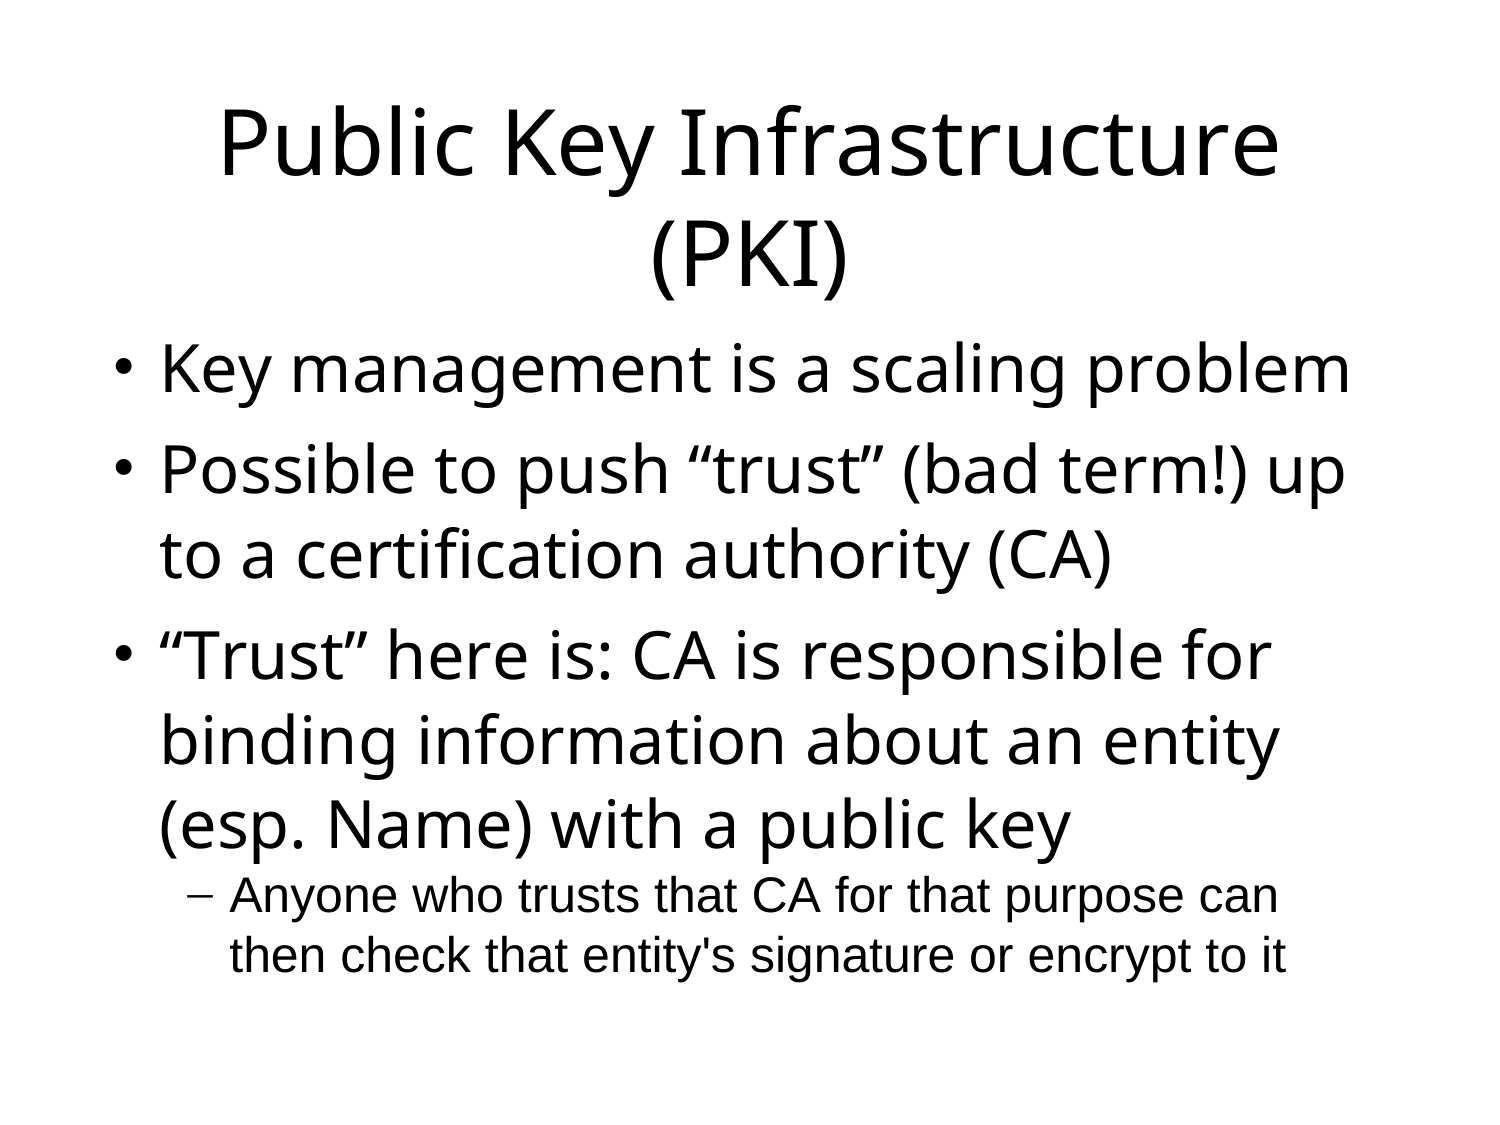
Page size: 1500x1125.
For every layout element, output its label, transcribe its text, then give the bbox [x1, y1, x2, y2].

text_box Public Key Infrastructure (PKI) [112, 82, 1388, 305]
text_box Key management is a scaling problem Possible to push “trust” (bad term!) up to a certification authority (CA) “Trust” here is: CA is responsible for binding information about an entity (esp. Name) with a public key Anyone who trusts that CA for that purpose can then check that entity's signature or encrypt to it [112, 324, 1388, 1106]
